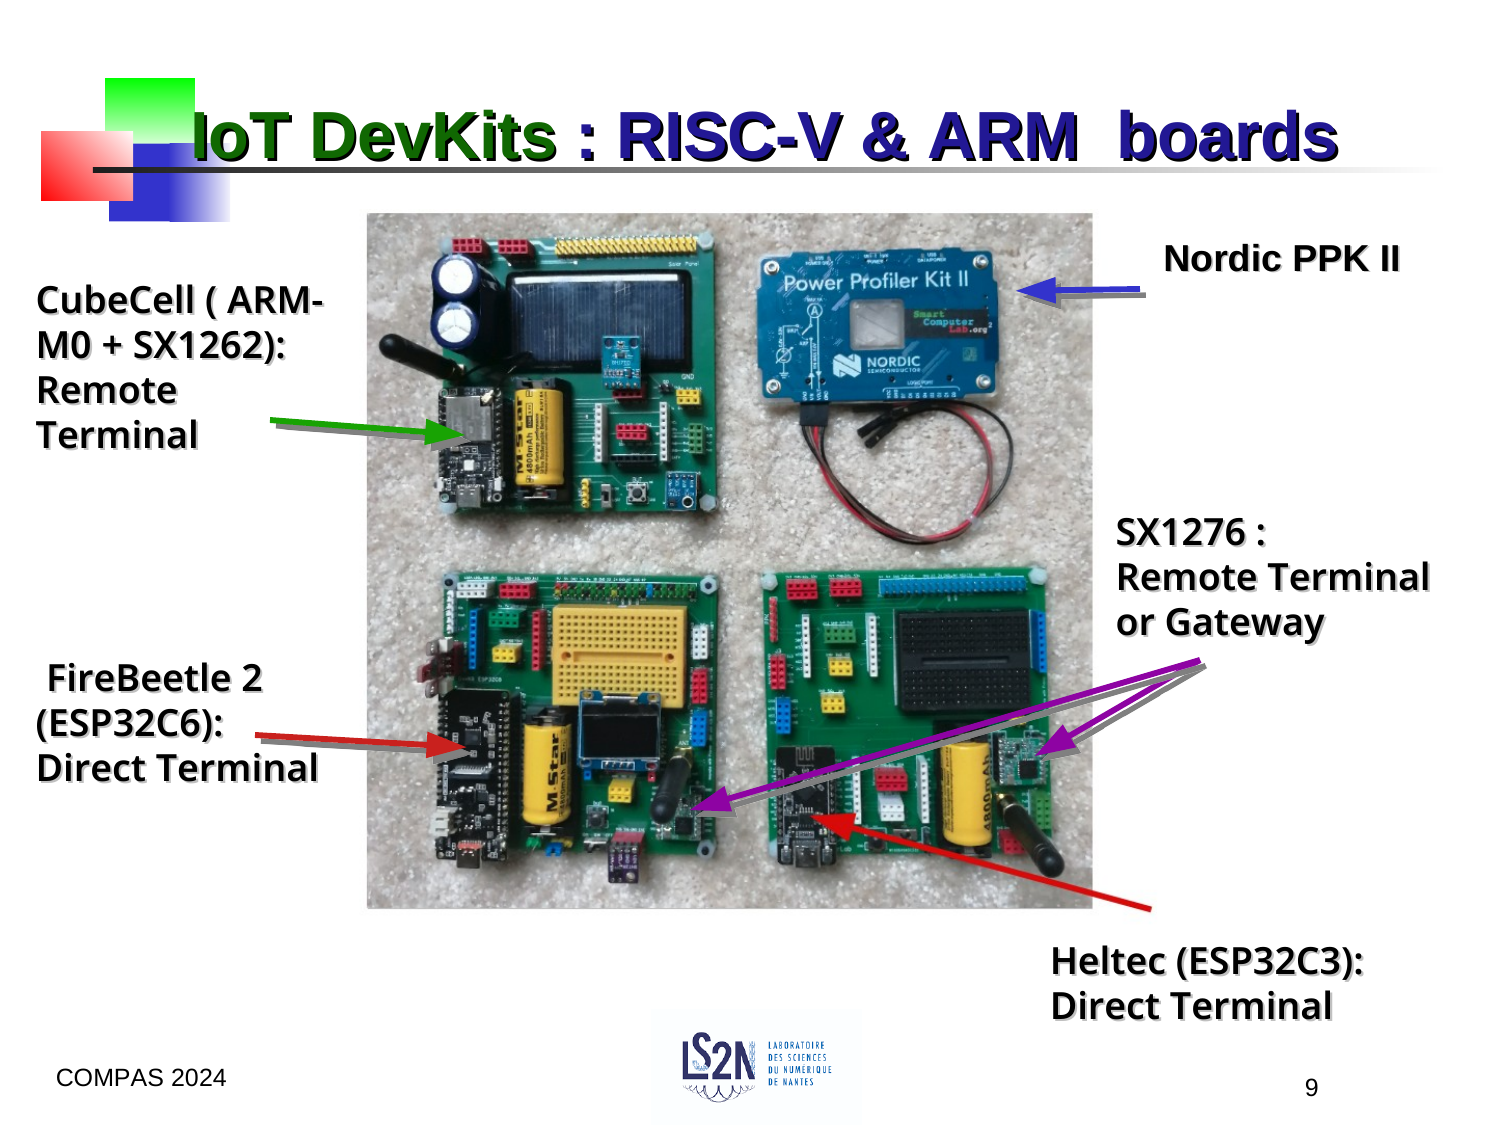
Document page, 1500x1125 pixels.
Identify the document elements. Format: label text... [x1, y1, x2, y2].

text_box Nordic PPK II [1148, 226, 1441, 332]
text_box SX1276 : Remote Terminal or Gateway [1100, 501, 1456, 696]
picture [783, 782, 799, 787]
picture [749, 787, 782, 797]
picture [651, 1009, 862, 1125]
text_box FireBeetle 2 (ESP32C6): Direct Terminal [20, 646, 376, 842]
picture [817, 772, 833, 777]
picture [834, 767, 850, 772]
picture [733, 797, 748, 802]
title IoT DevKits : RISC-V & ARM boards [175, 74, 1443, 180]
picture [800, 777, 816, 782]
text_box CubeCell ( ARM-M0 + SX1262): Remote Terminal [20, 268, 361, 464]
picture [343, 209, 1186, 933]
picture [1073, 696, 1147, 739]
text_box Heltec (ESP32C3): Direct Terminal [1035, 930, 1390, 1080]
